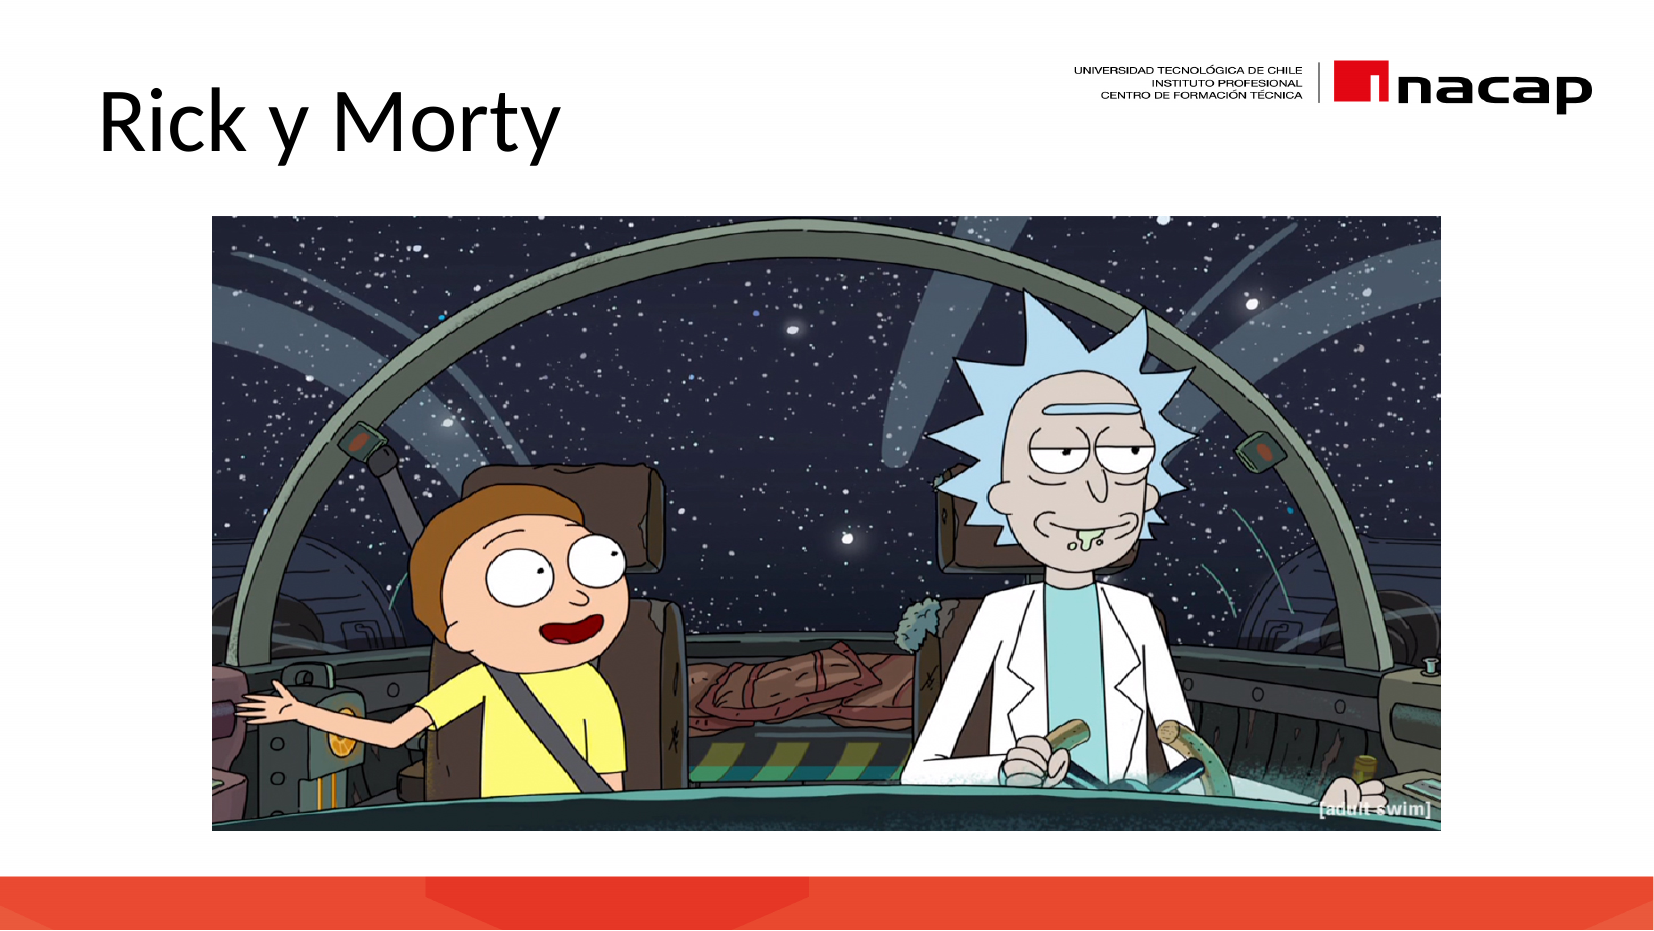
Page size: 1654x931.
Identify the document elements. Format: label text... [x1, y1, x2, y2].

picture [0, 0, 1654, 930]
text_box Rick y Morty [82, 37, 1571, 193]
